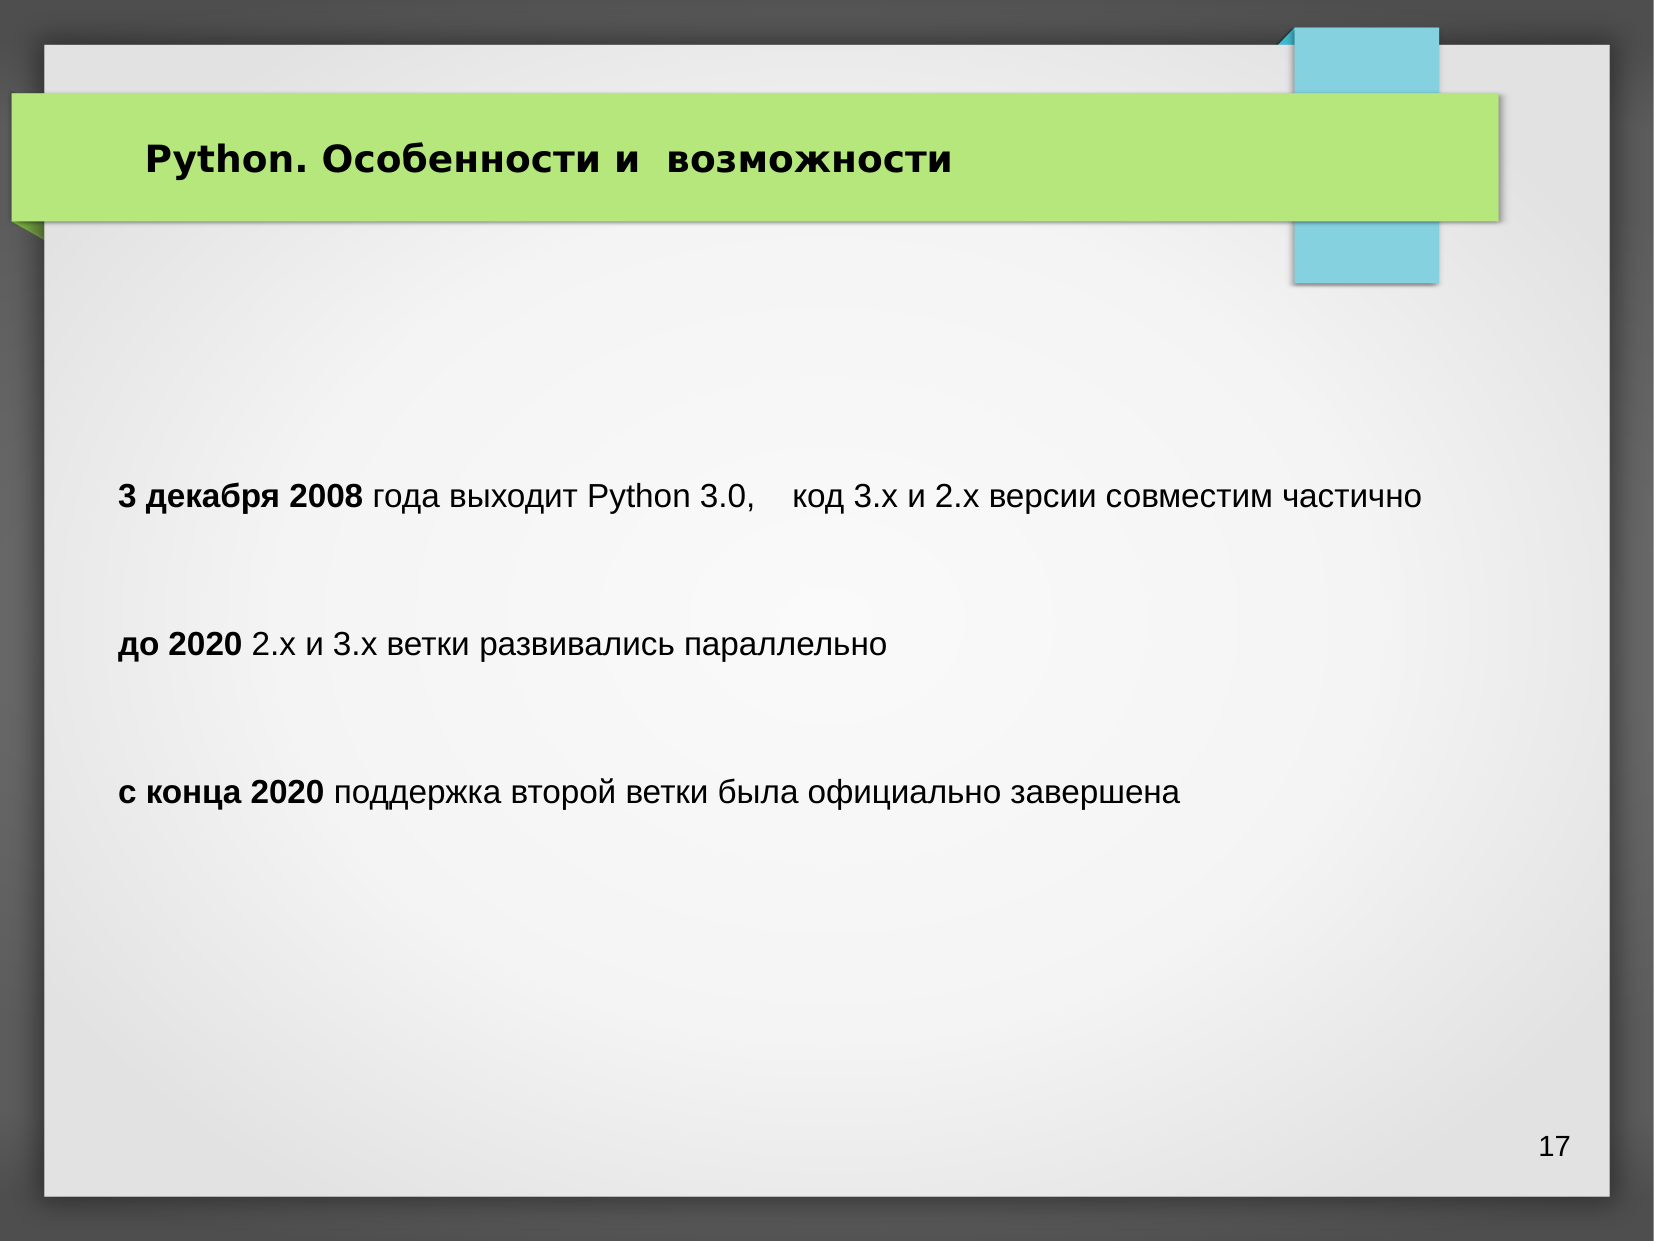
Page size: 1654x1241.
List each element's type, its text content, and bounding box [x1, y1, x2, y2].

picture [0, 0, 1654, 1241]
text_box Python. Особенности и возможности [129, 129, 969, 189]
text_box 3 декабря 2008 года выходит Python 3.0, код 3.х и 2.х версии совместим частично до 2020 2.х и 3.х ветки развивались параллельно с конца 2020 поддержка второй ветки была официально завершена [118, 389, 1453, 898]
